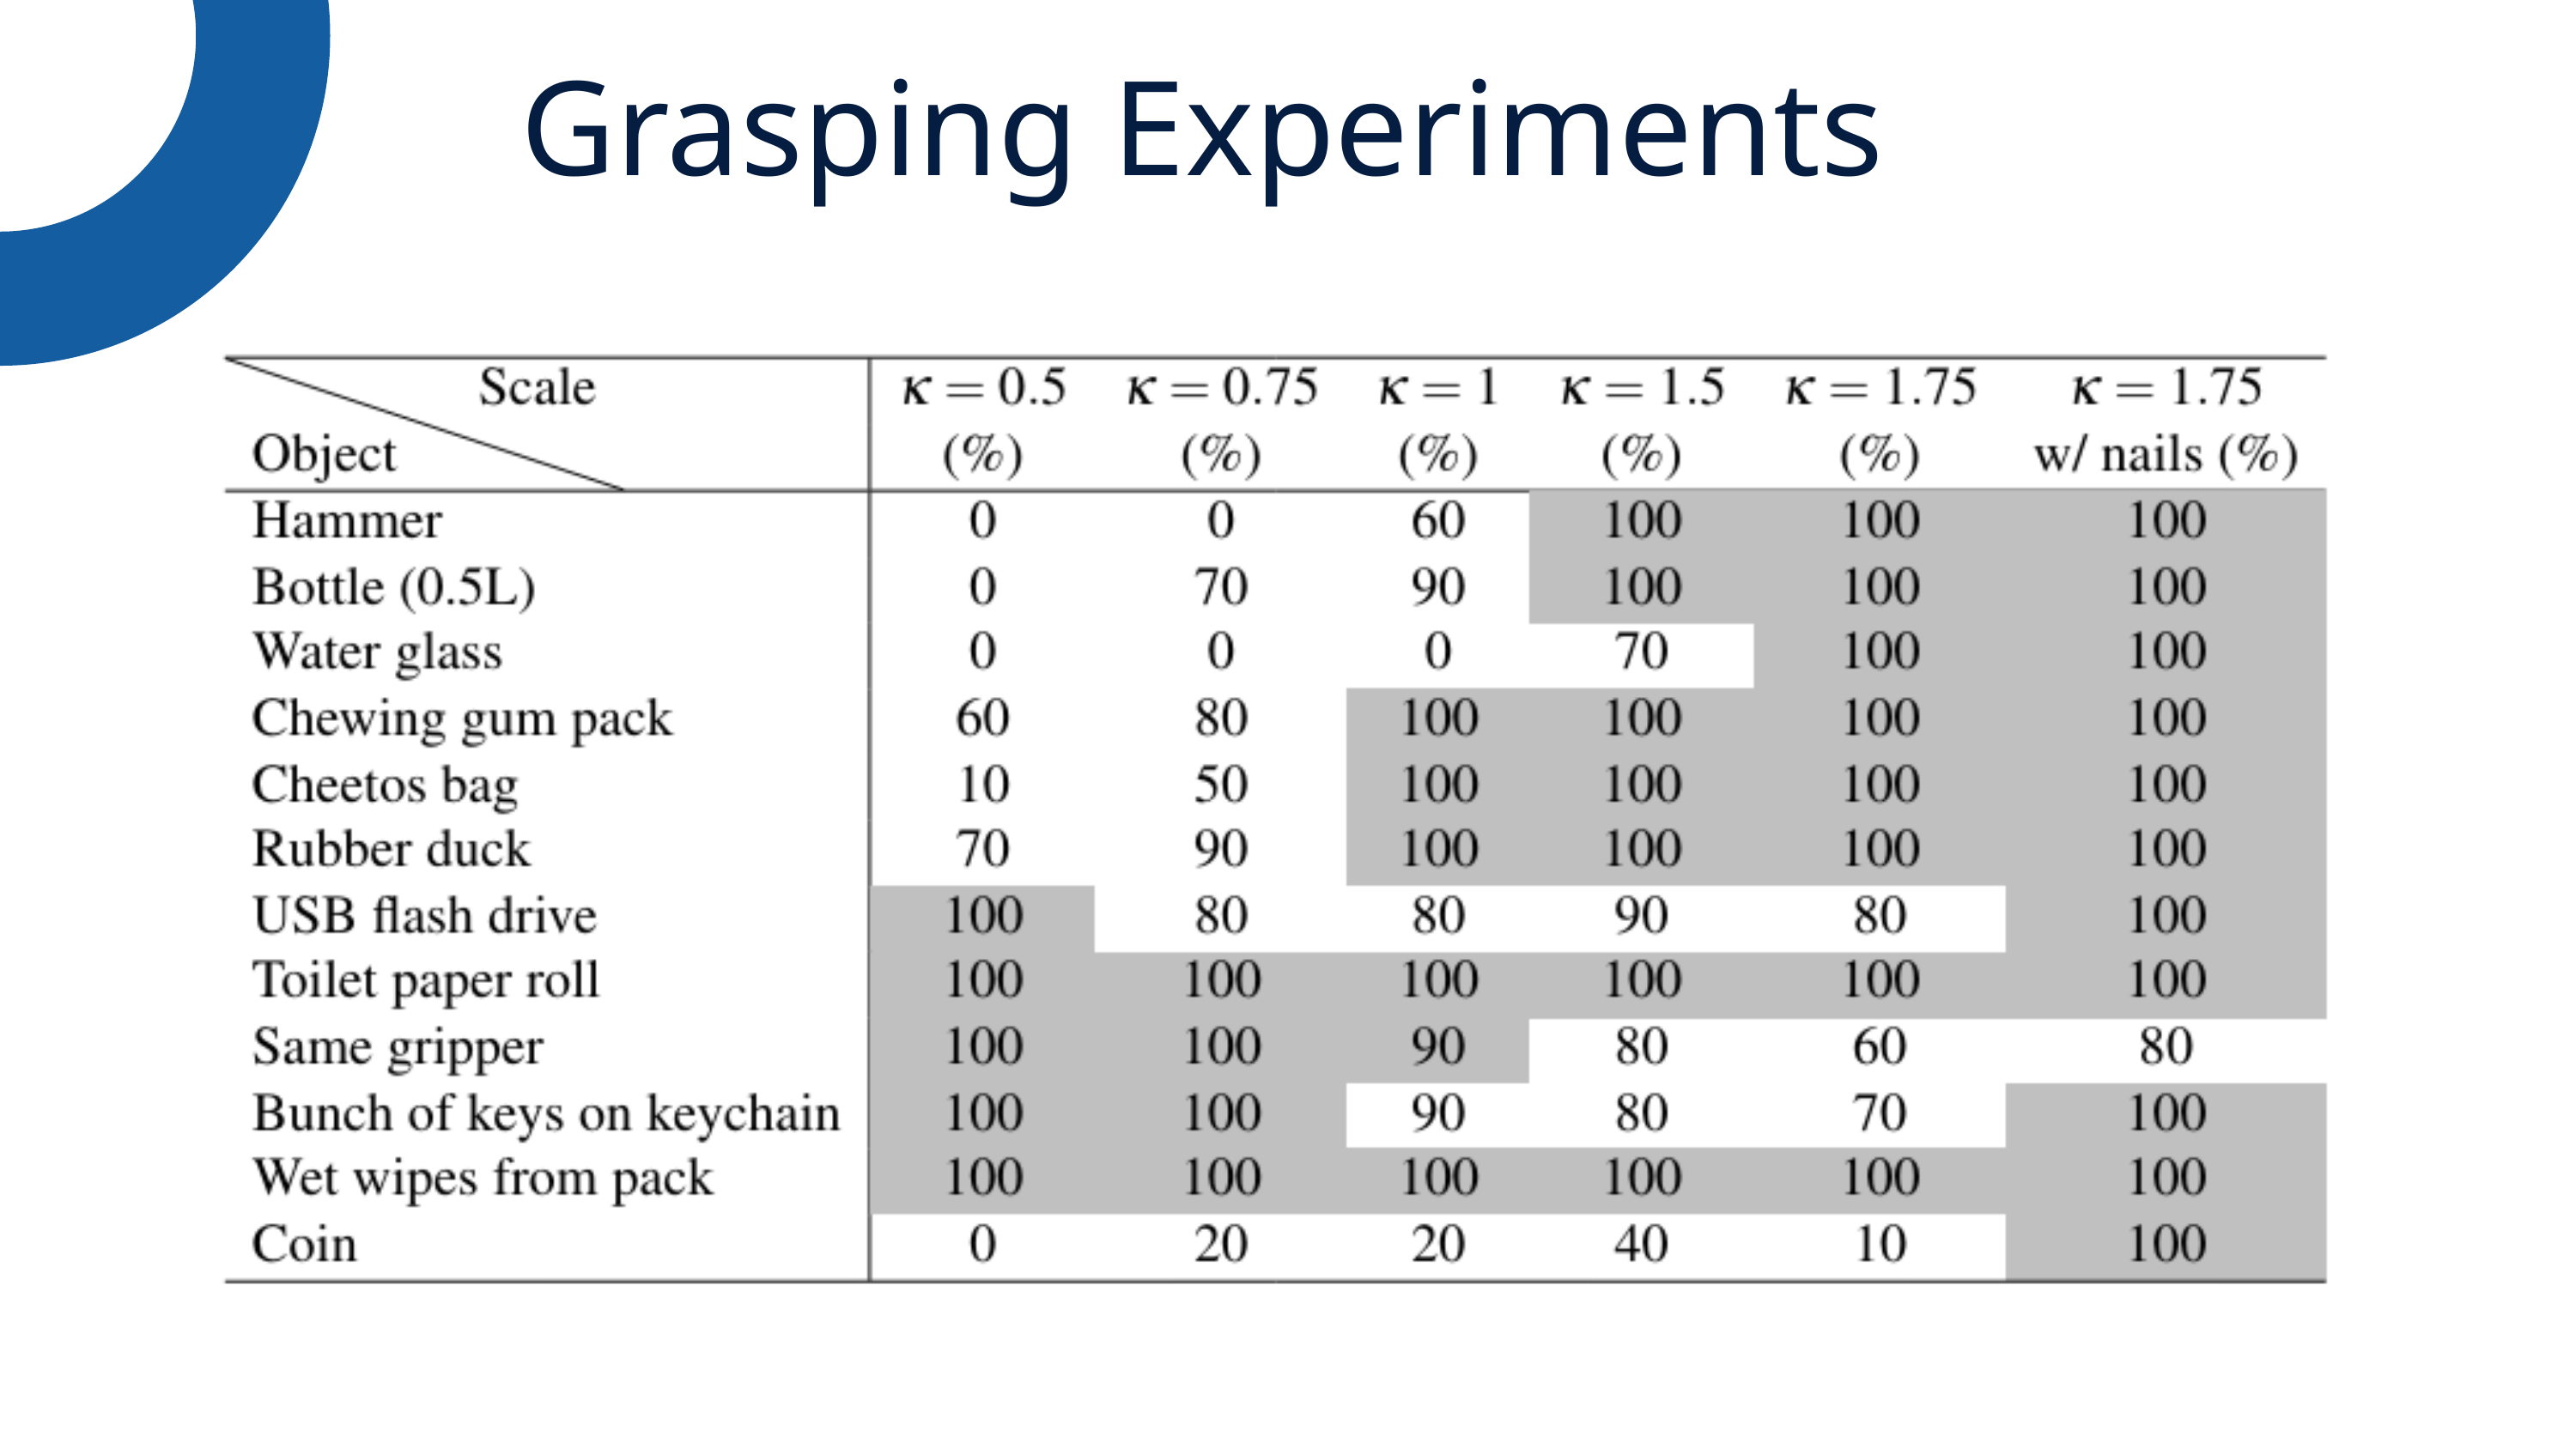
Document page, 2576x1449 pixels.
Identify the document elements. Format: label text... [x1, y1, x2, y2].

picture [216, 316, 2360, 1304]
text_box Grasping Experiments [520, 45, 2056, 316]
text_box [0, 0, 264, 299]
